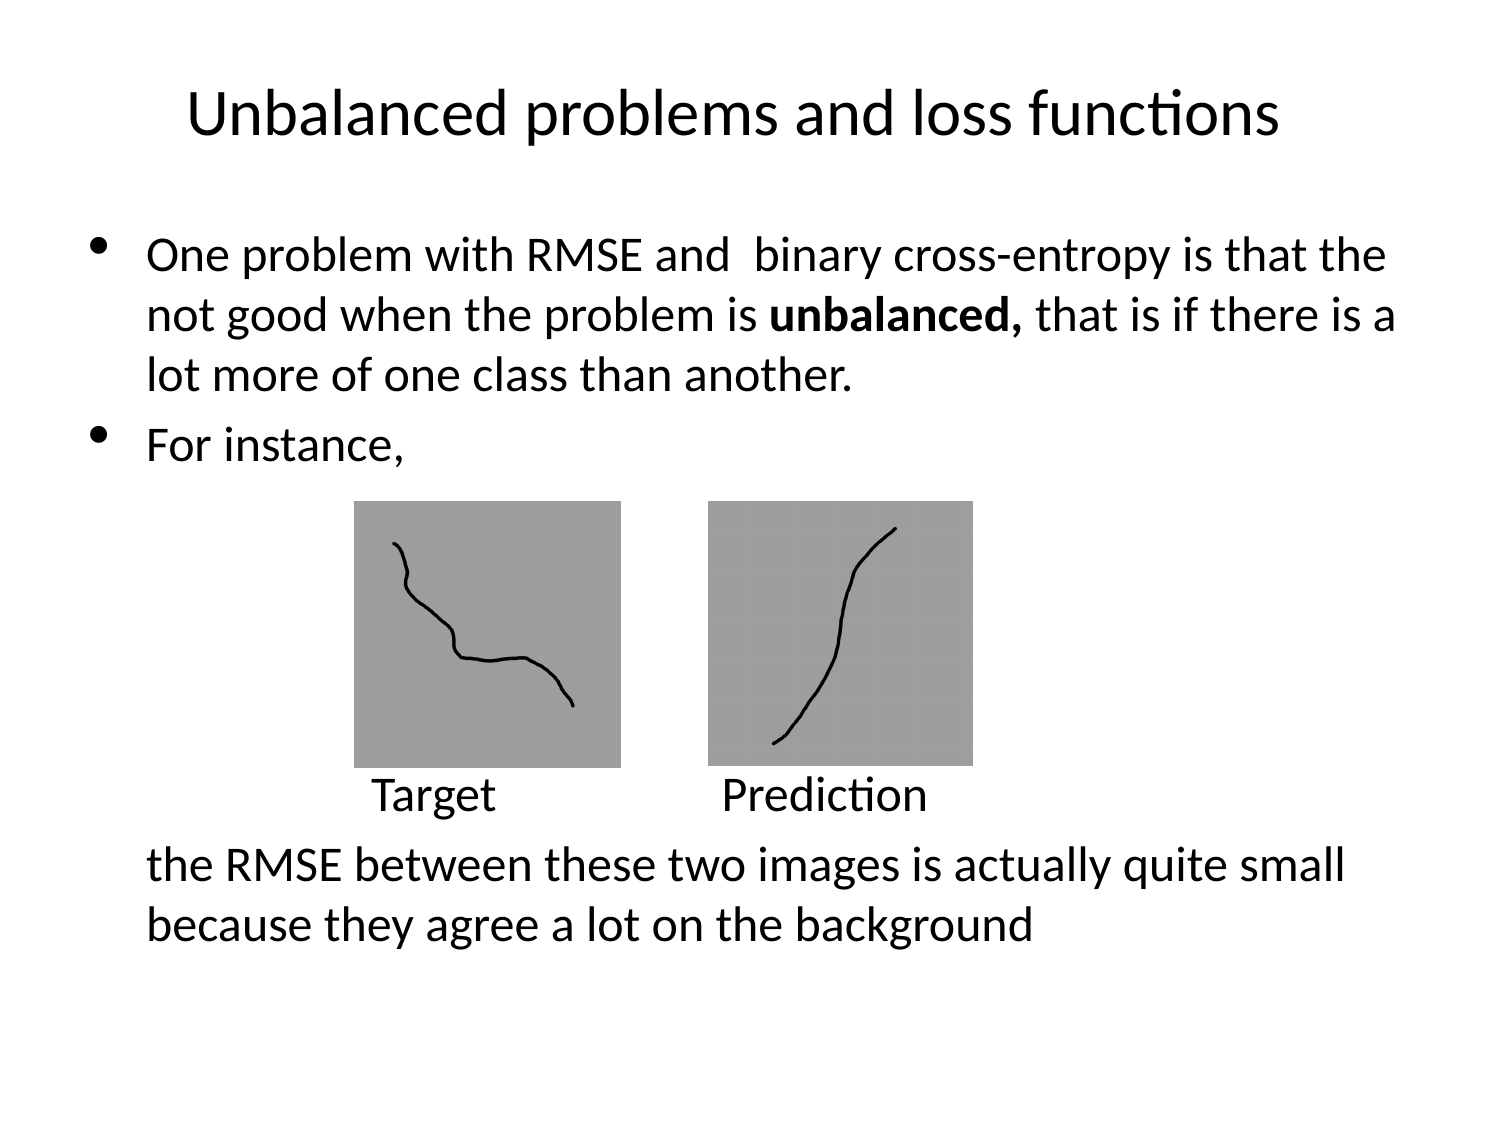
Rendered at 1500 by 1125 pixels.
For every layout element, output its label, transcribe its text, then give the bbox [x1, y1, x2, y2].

picture [708, 501, 973, 766]
text_box Unbalanced problems and loss functions [59, 45, 1409, 172]
text_box One problem with RMSE and binary cross-entropy is that the not good when the problem is unbalanced, that is if there is a lot more of one class than another. For instance, Target Prediction the RMSE between these two images is actually quite small because they agree a lot on the background [75, 213, 1425, 1034]
picture [354, 501, 621, 768]
